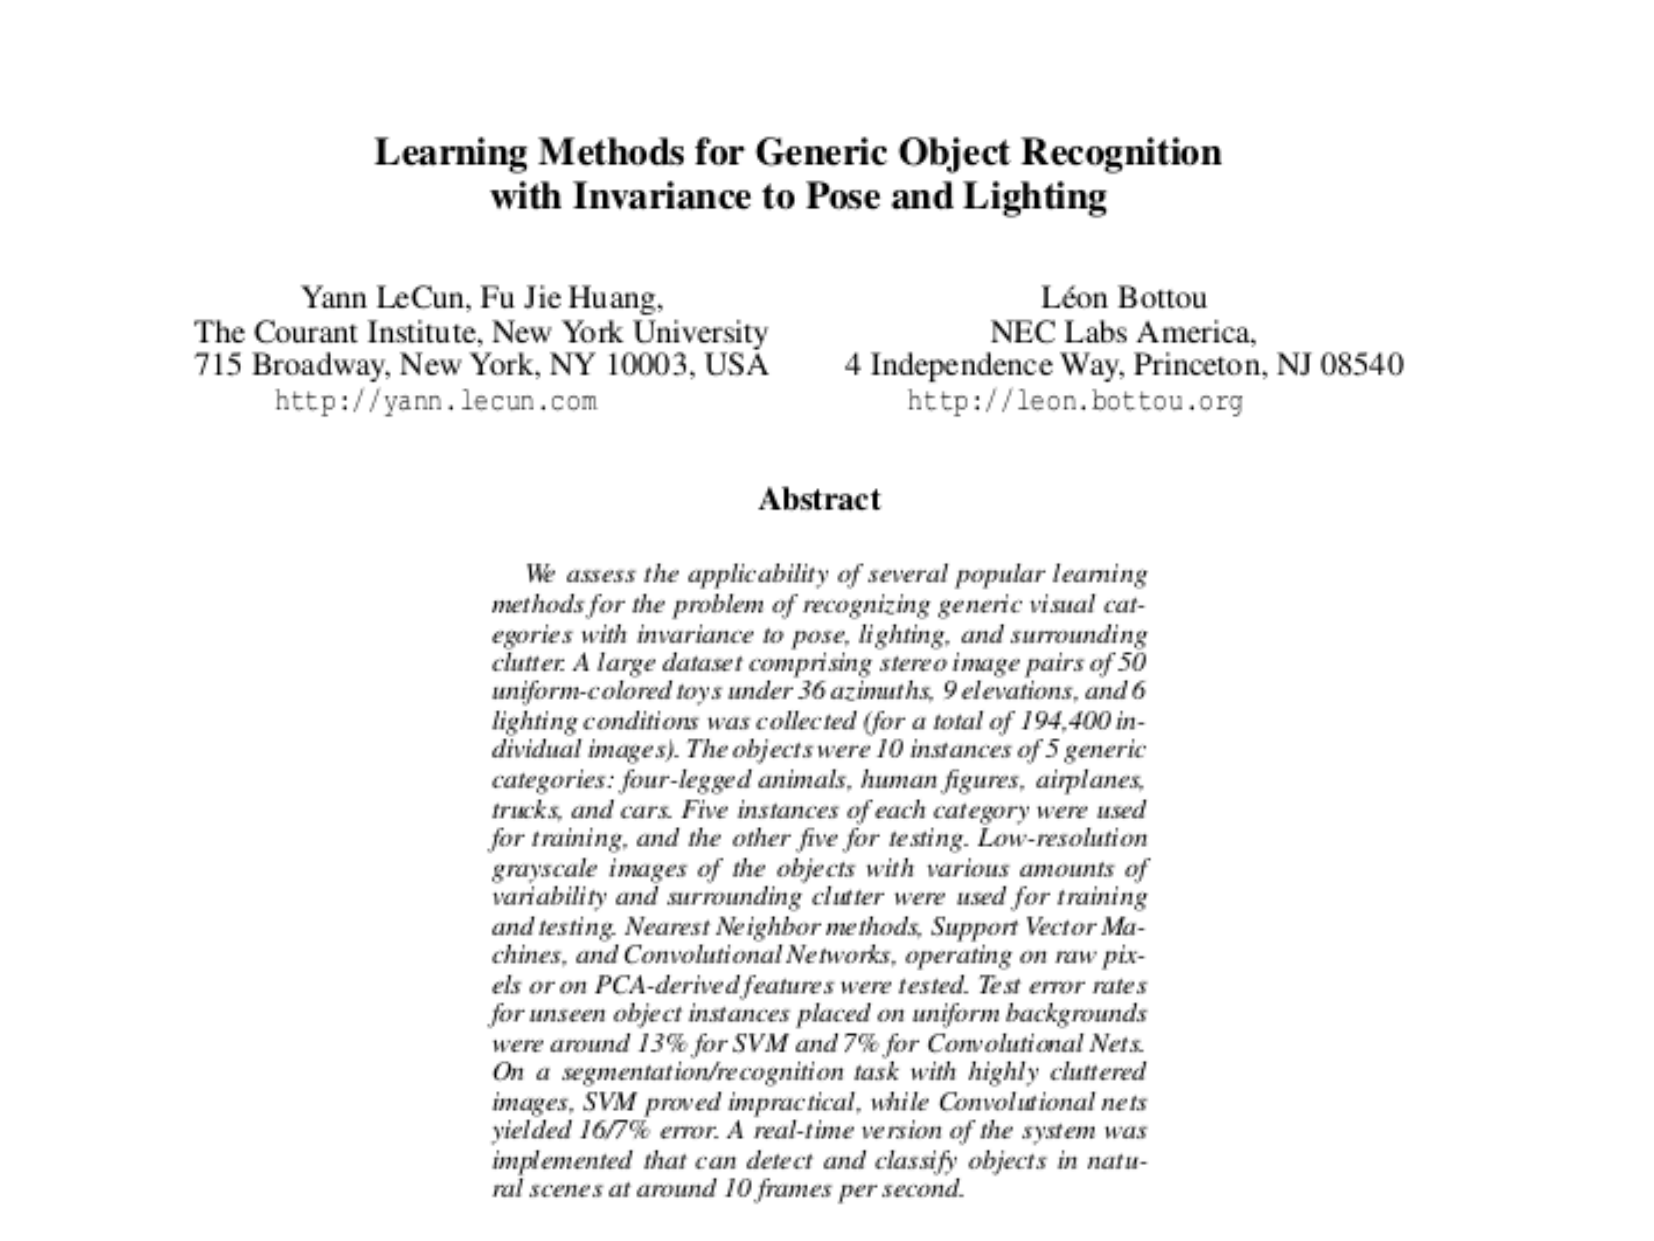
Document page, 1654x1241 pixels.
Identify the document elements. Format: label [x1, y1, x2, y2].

picture [114, 59, 1499, 438]
picture [474, 459, 1184, 1235]
